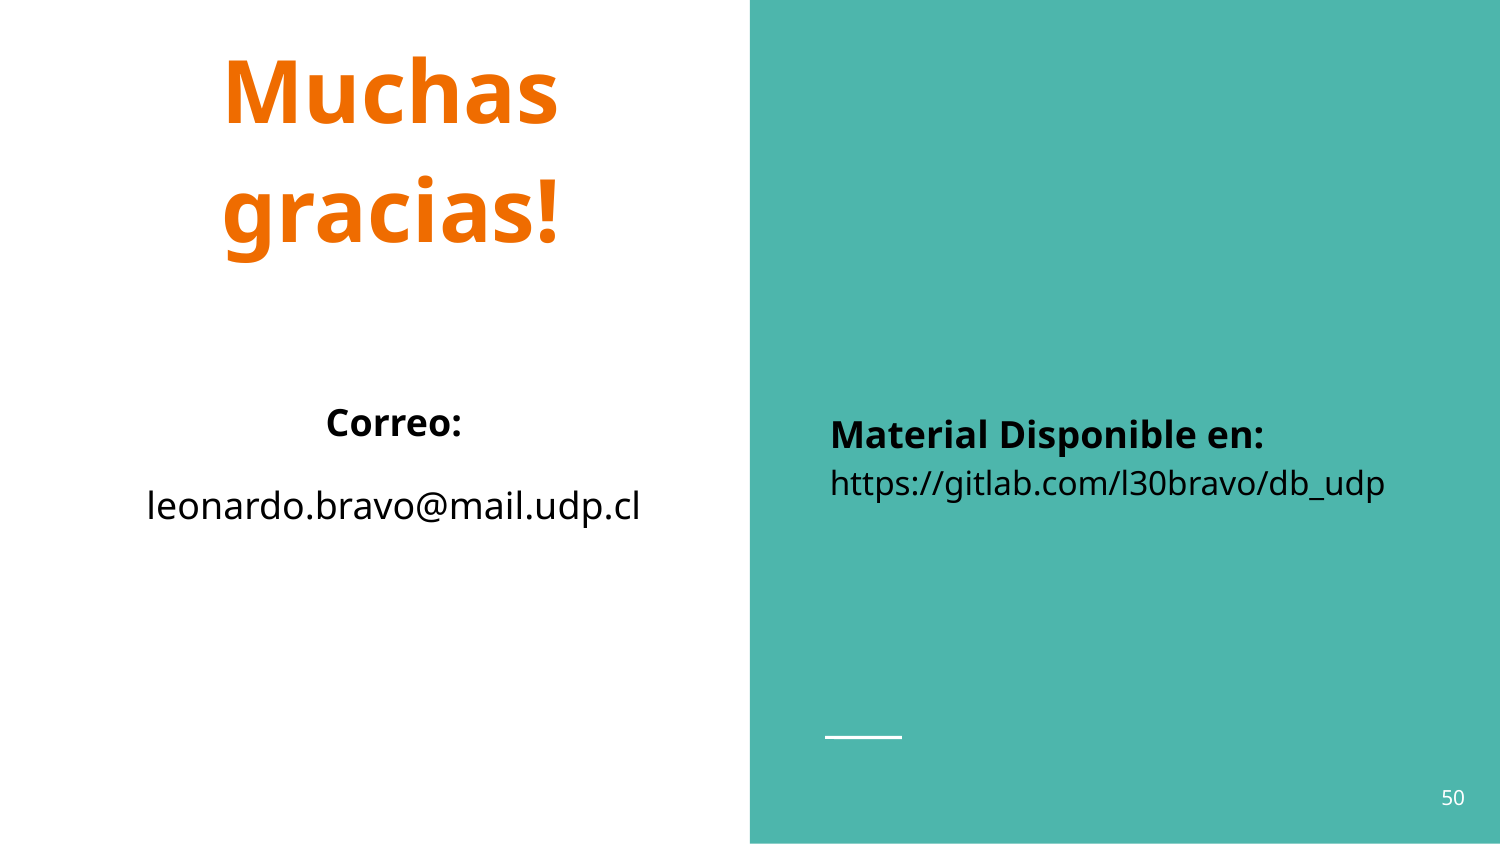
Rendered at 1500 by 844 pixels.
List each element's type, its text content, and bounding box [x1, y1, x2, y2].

slide_number <number> [1389, 764, 1480, 830]
text_box Material Disponible en: https://gitlab.com/l30bravo/db_udp [814, 401, 1403, 513]
list Correo: leonardo.bravo@mail.udp.cl [79, 253, 709, 833]
title Muchas gracias! [59, 8, 723, 284]
